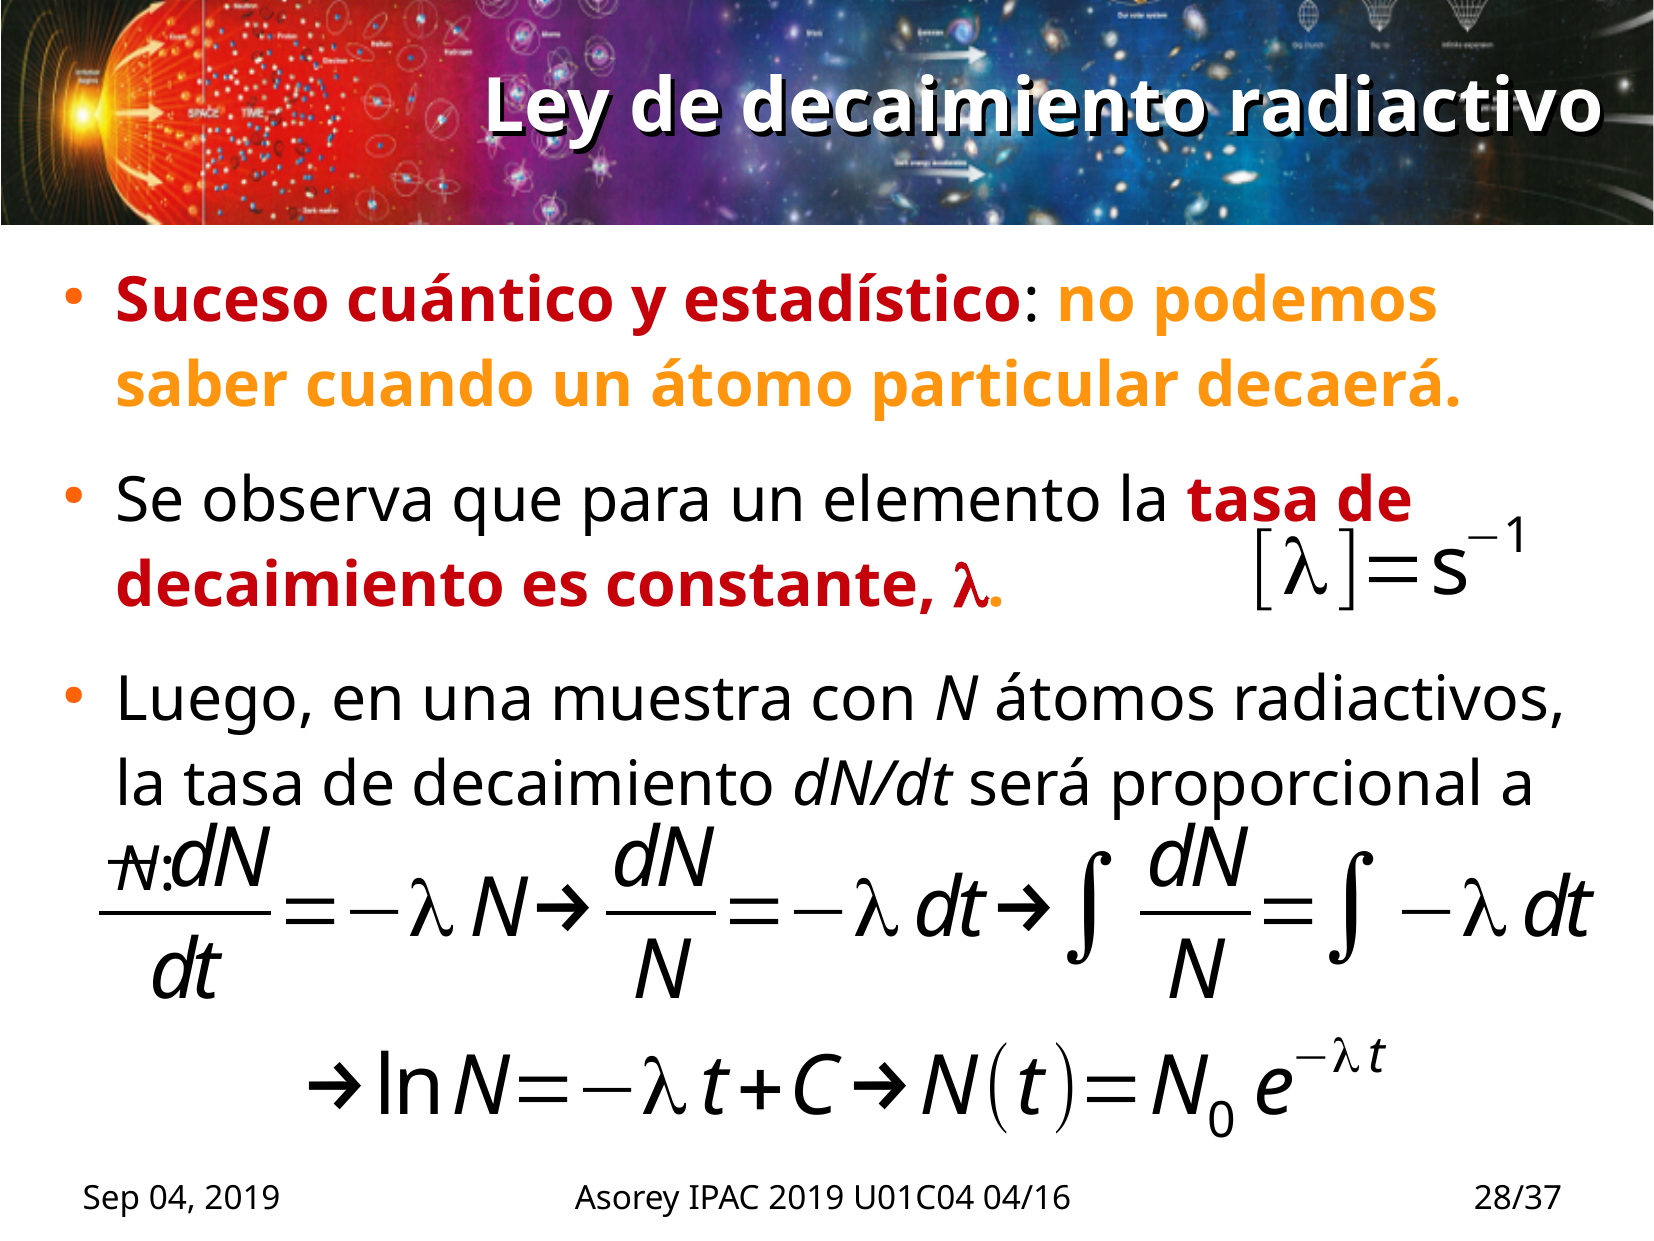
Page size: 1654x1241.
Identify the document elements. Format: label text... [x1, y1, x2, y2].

list Suceso cuántico y estadístico: no podemos saber cuando un átomo particular decaerá. Se observa que para un elemento la tasa de decaimiento es constante, l. Luego, en una muestra con N átomos radiactivos, la tasa de decaimiento dN/dt será proporcional a N: [45, 255, 1606, 1156]
chart [90, 805, 1602, 1151]
picture [1, 0, 1654, 225]
title Ley de decaimiento radiactivo [45, 15, 1606, 191]
chart [1245, 504, 1528, 616]
